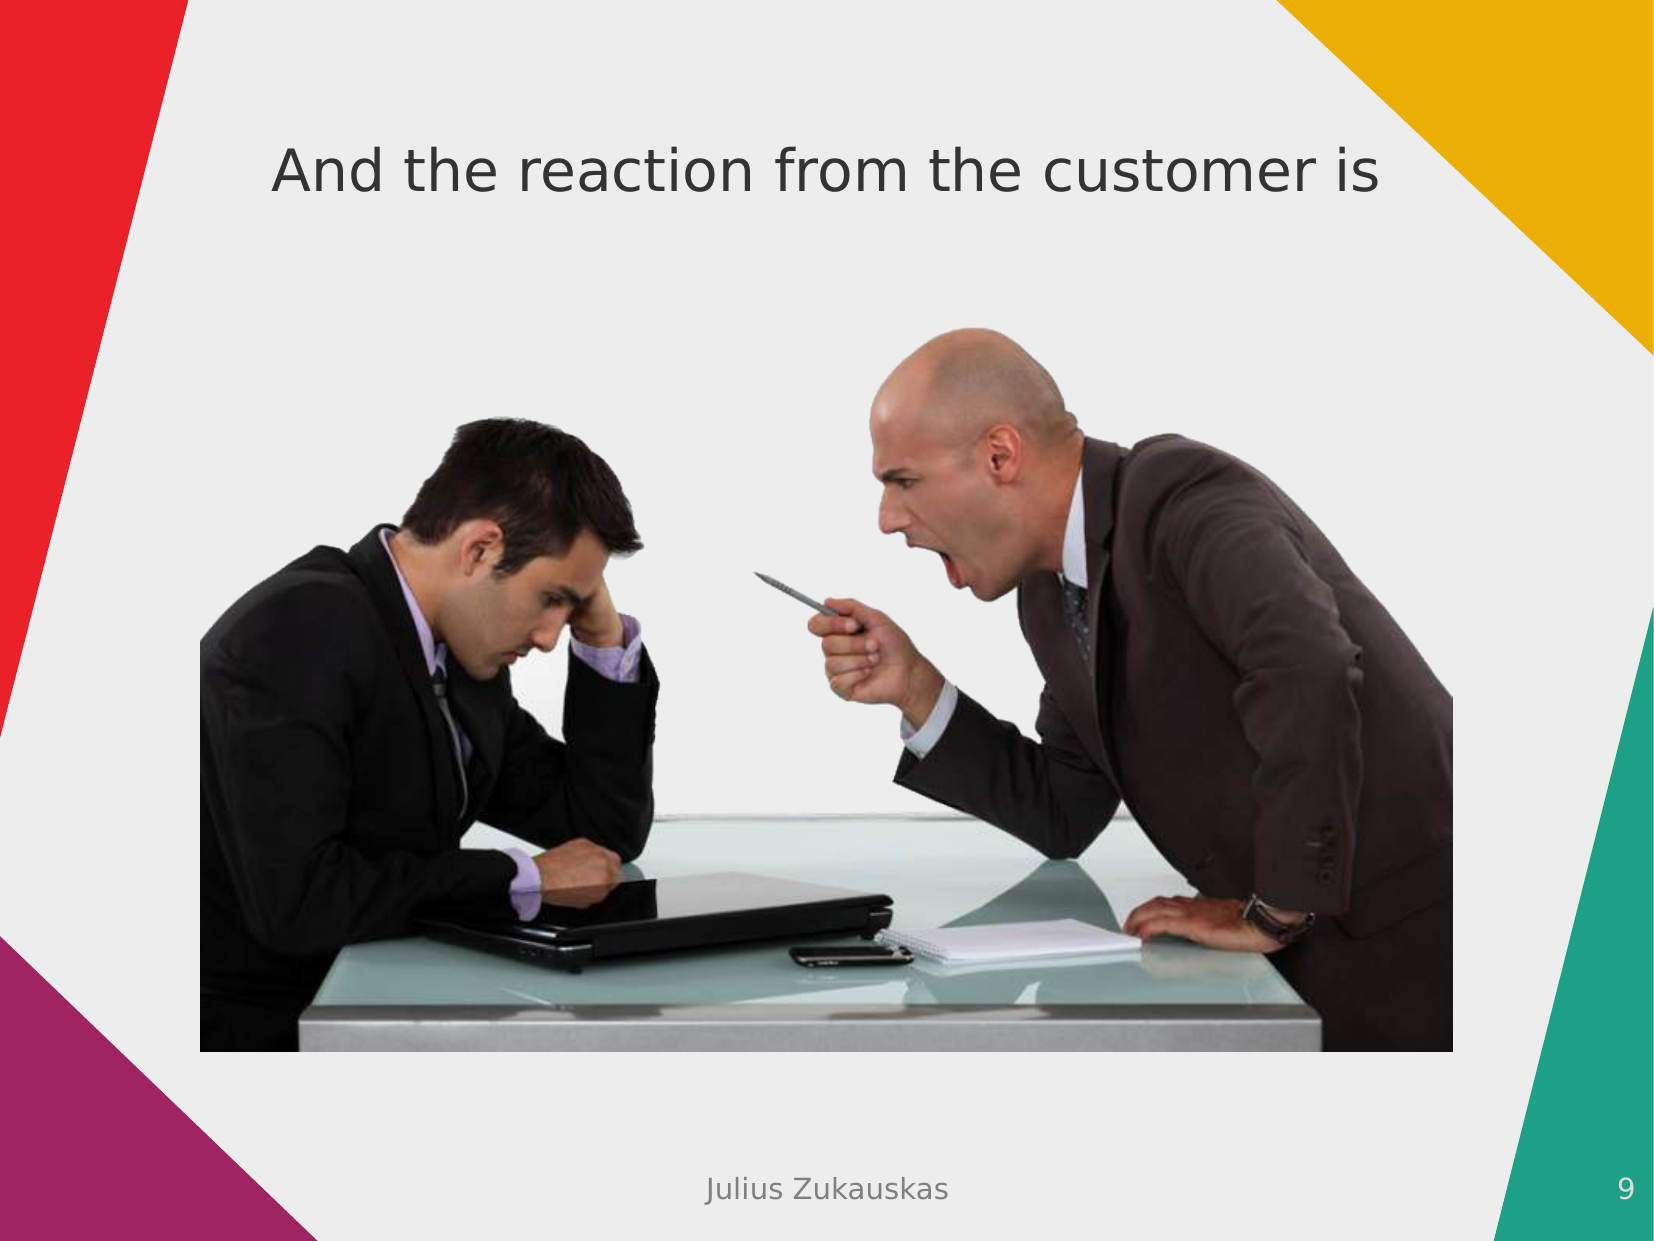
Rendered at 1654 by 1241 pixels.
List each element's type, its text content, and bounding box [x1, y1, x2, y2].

picture [200, 236, 1453, 1052]
title And the reaction from the customer is [114, 73, 1539, 271]
